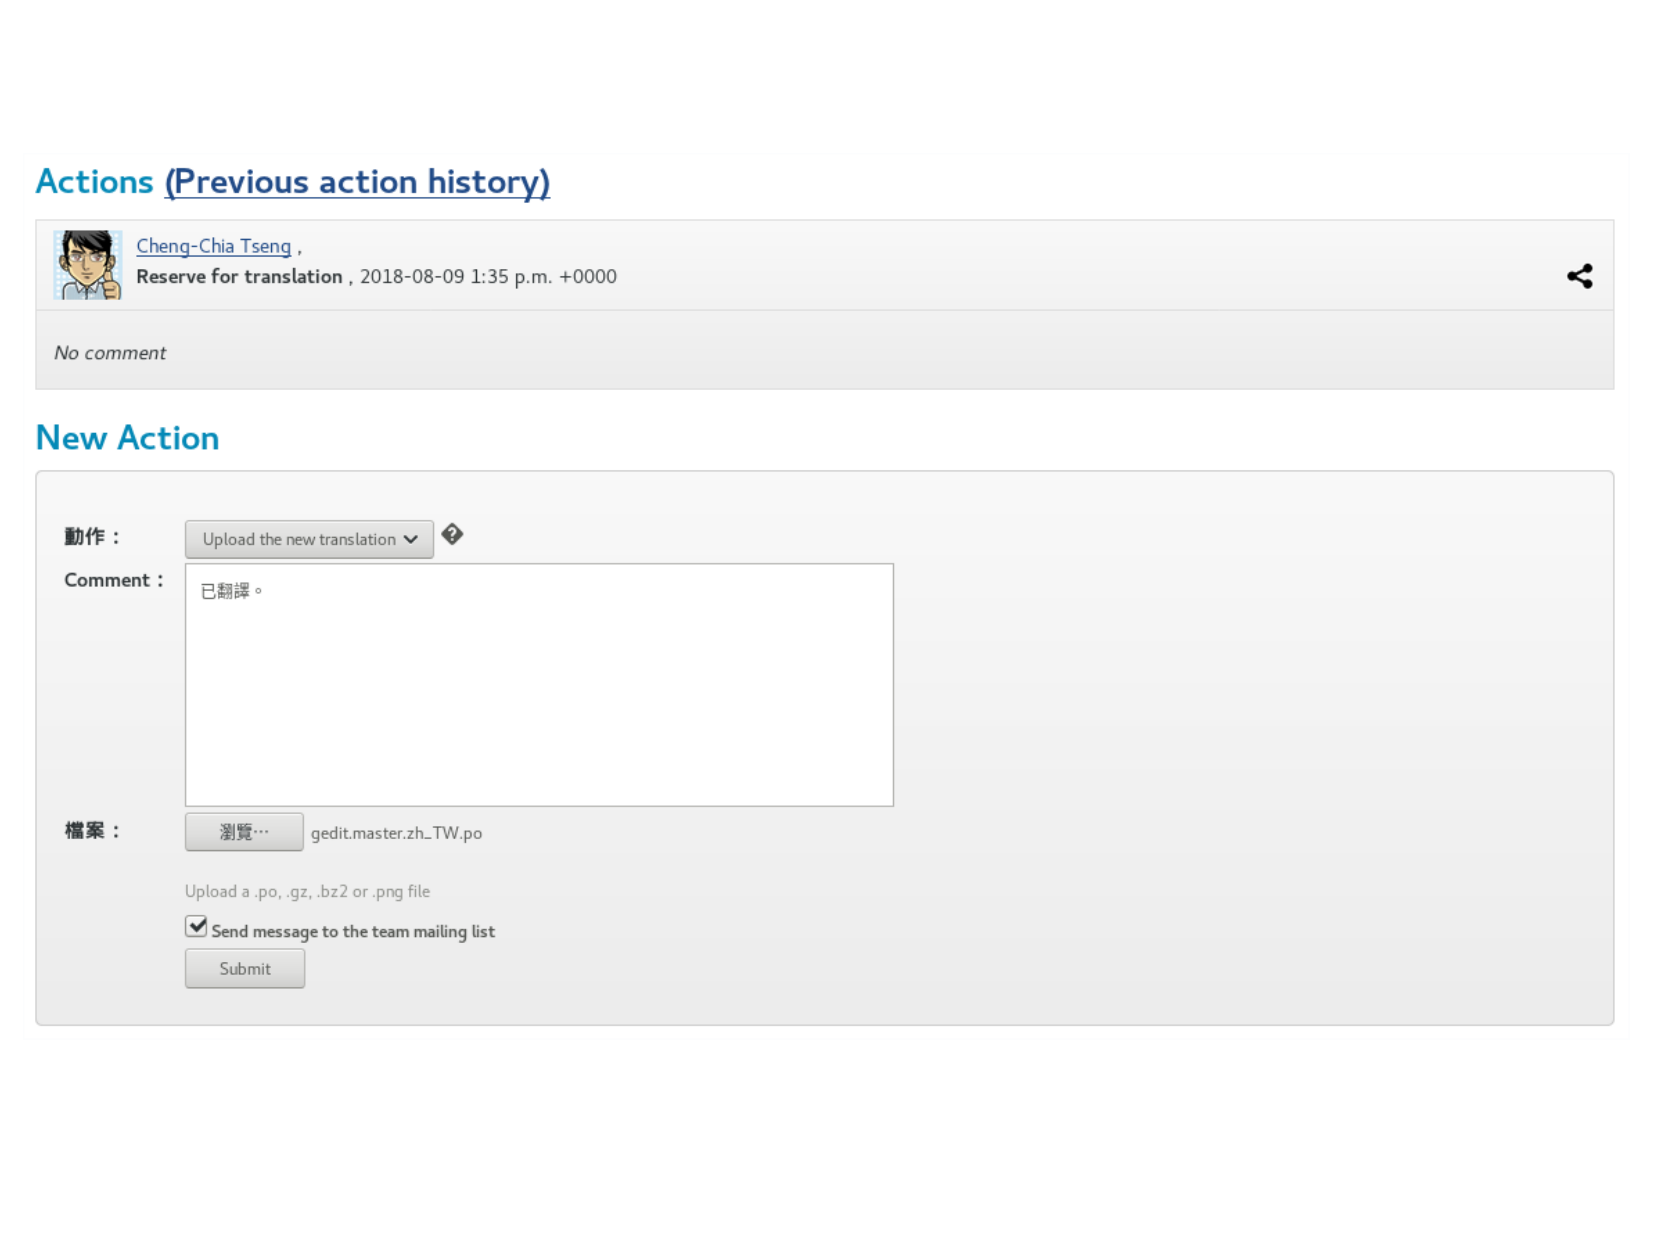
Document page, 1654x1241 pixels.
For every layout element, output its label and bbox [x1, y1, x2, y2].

picture [23, 153, 1630, 1040]
